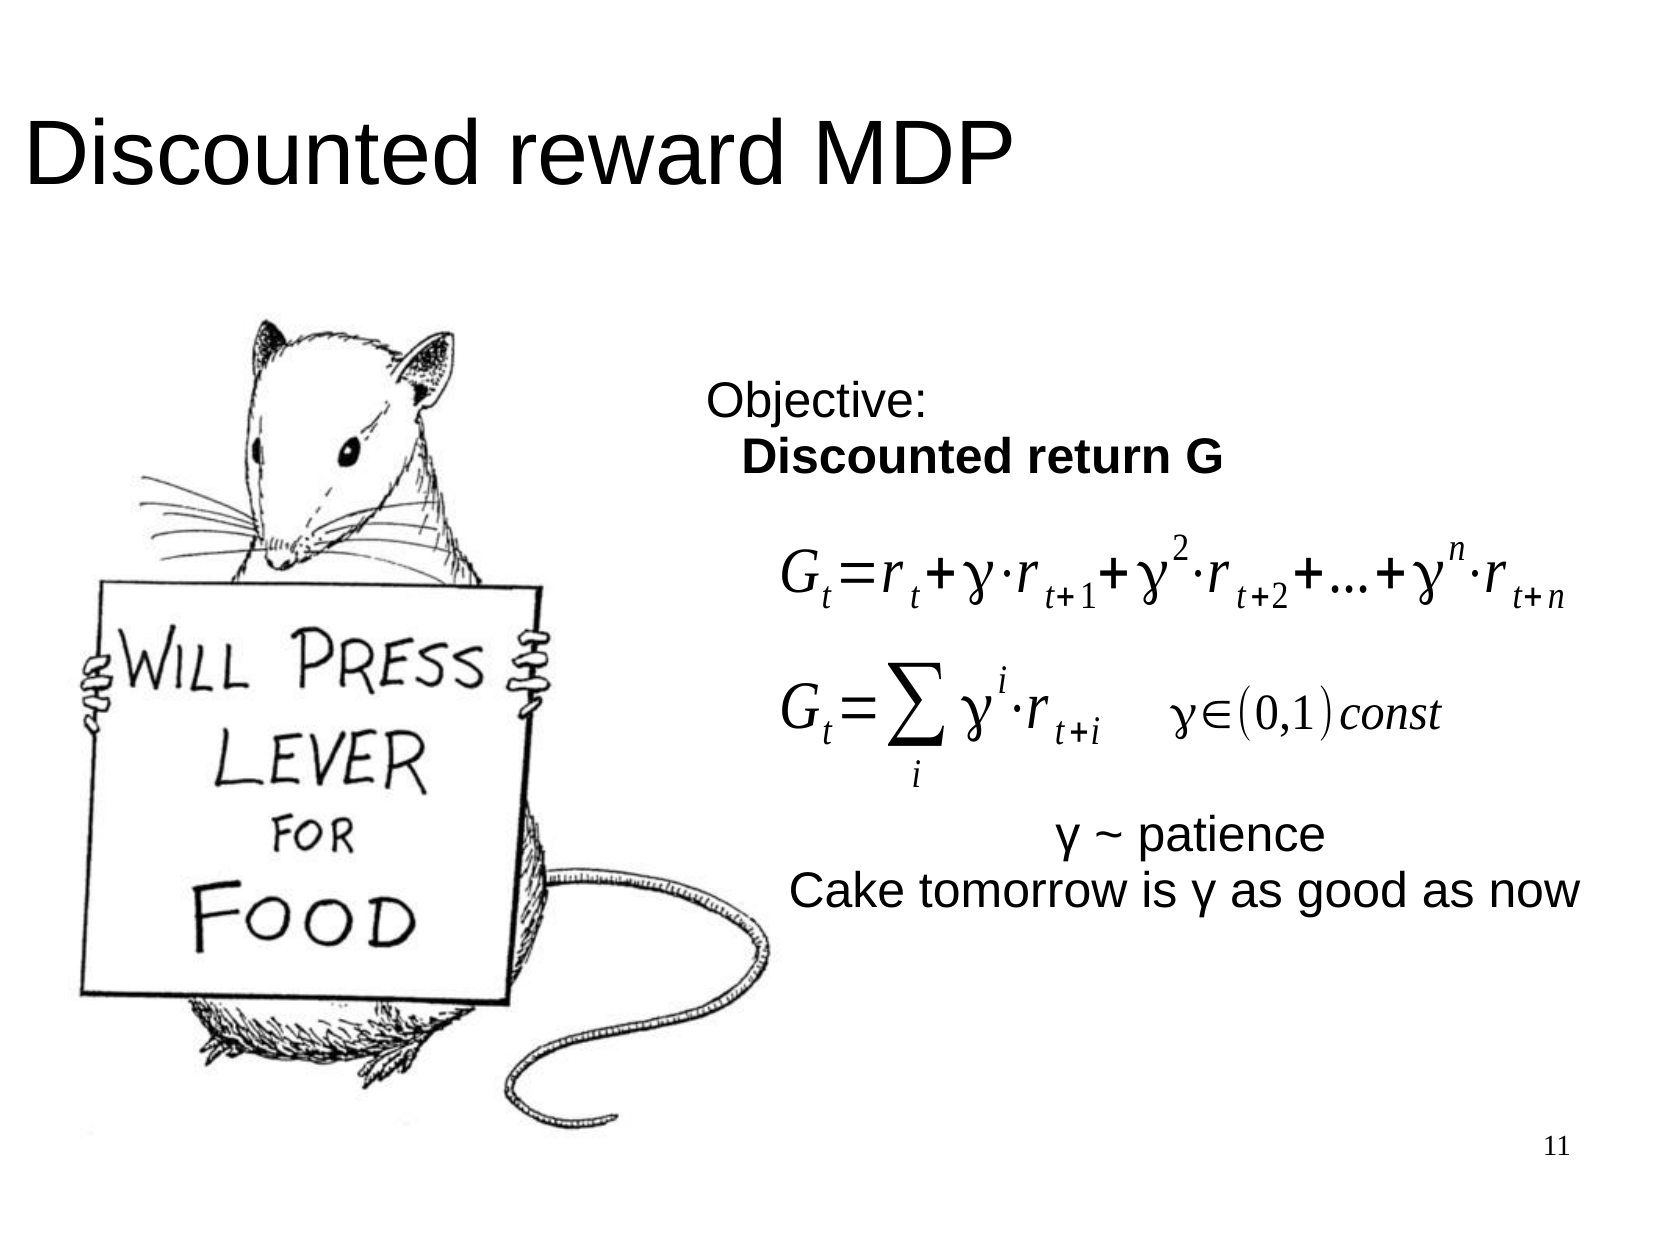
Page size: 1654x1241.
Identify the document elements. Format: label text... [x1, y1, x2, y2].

text_box Objective: Discounted return G [670, 371, 1654, 541]
chart [765, 523, 1579, 616]
chart [765, 655, 1114, 796]
chart [1155, 681, 1456, 743]
title Discounted reward MDP [23, 49, 1512, 257]
text_box γ ~ patience Cake tomorrow is γ as good as now [753, 805, 1594, 919]
picture [0, 250, 791, 1241]
